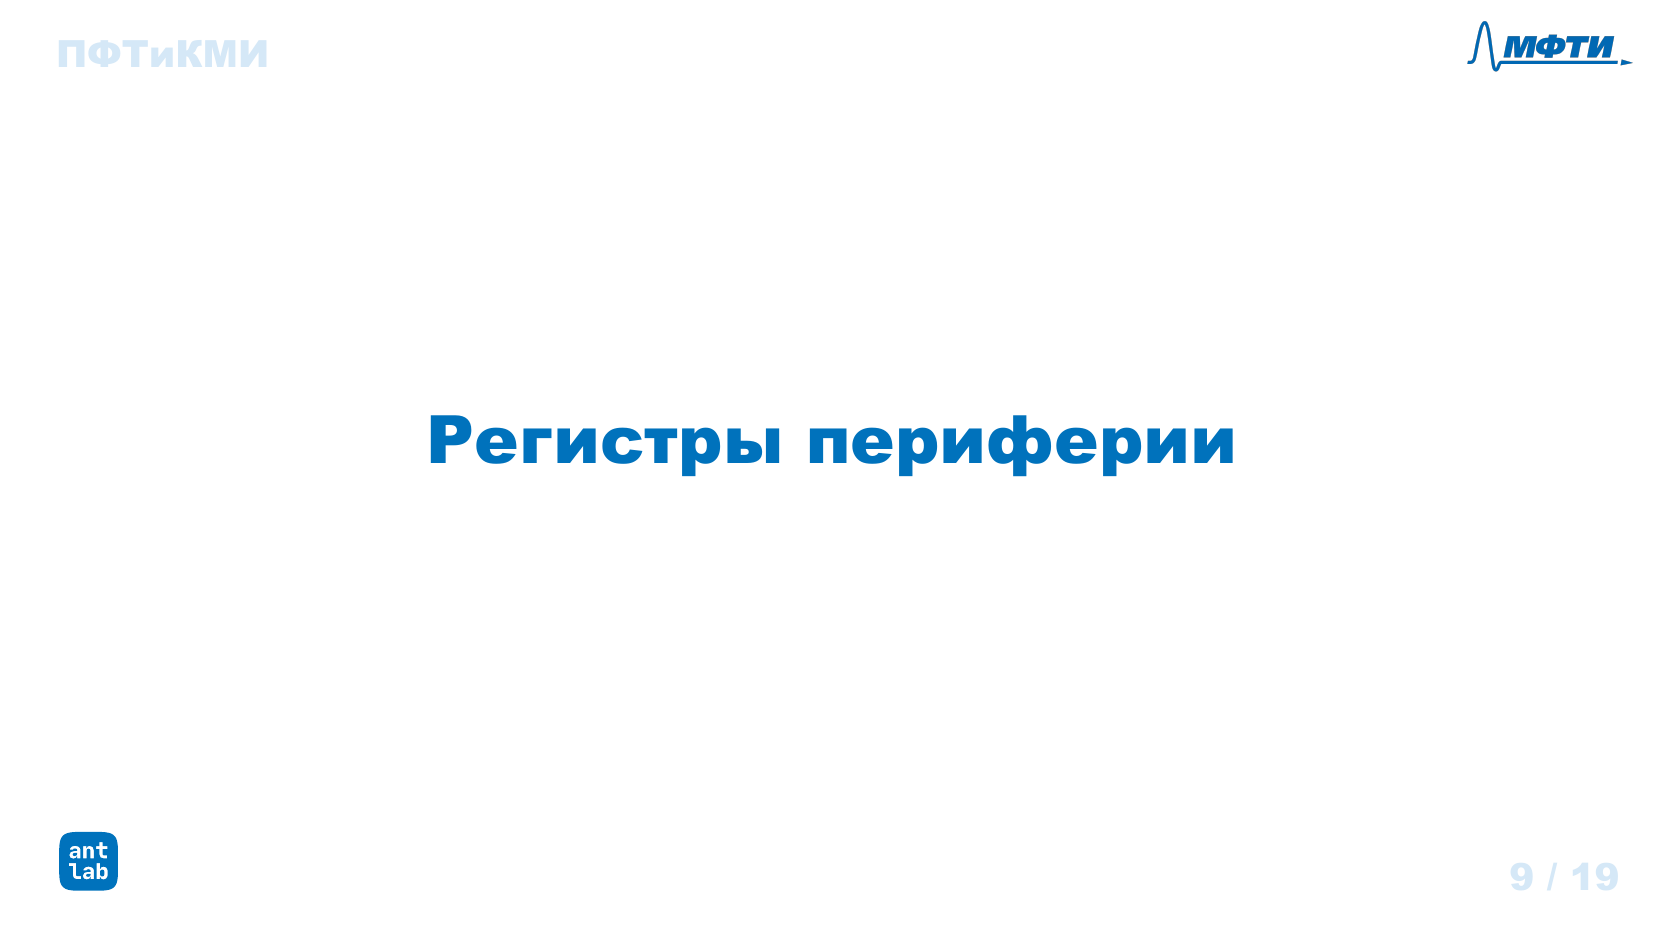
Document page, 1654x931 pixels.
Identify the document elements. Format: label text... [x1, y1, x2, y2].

picture [1446, 0, 1654, 93]
title Регистры периферии [88, 342, 1577, 532]
